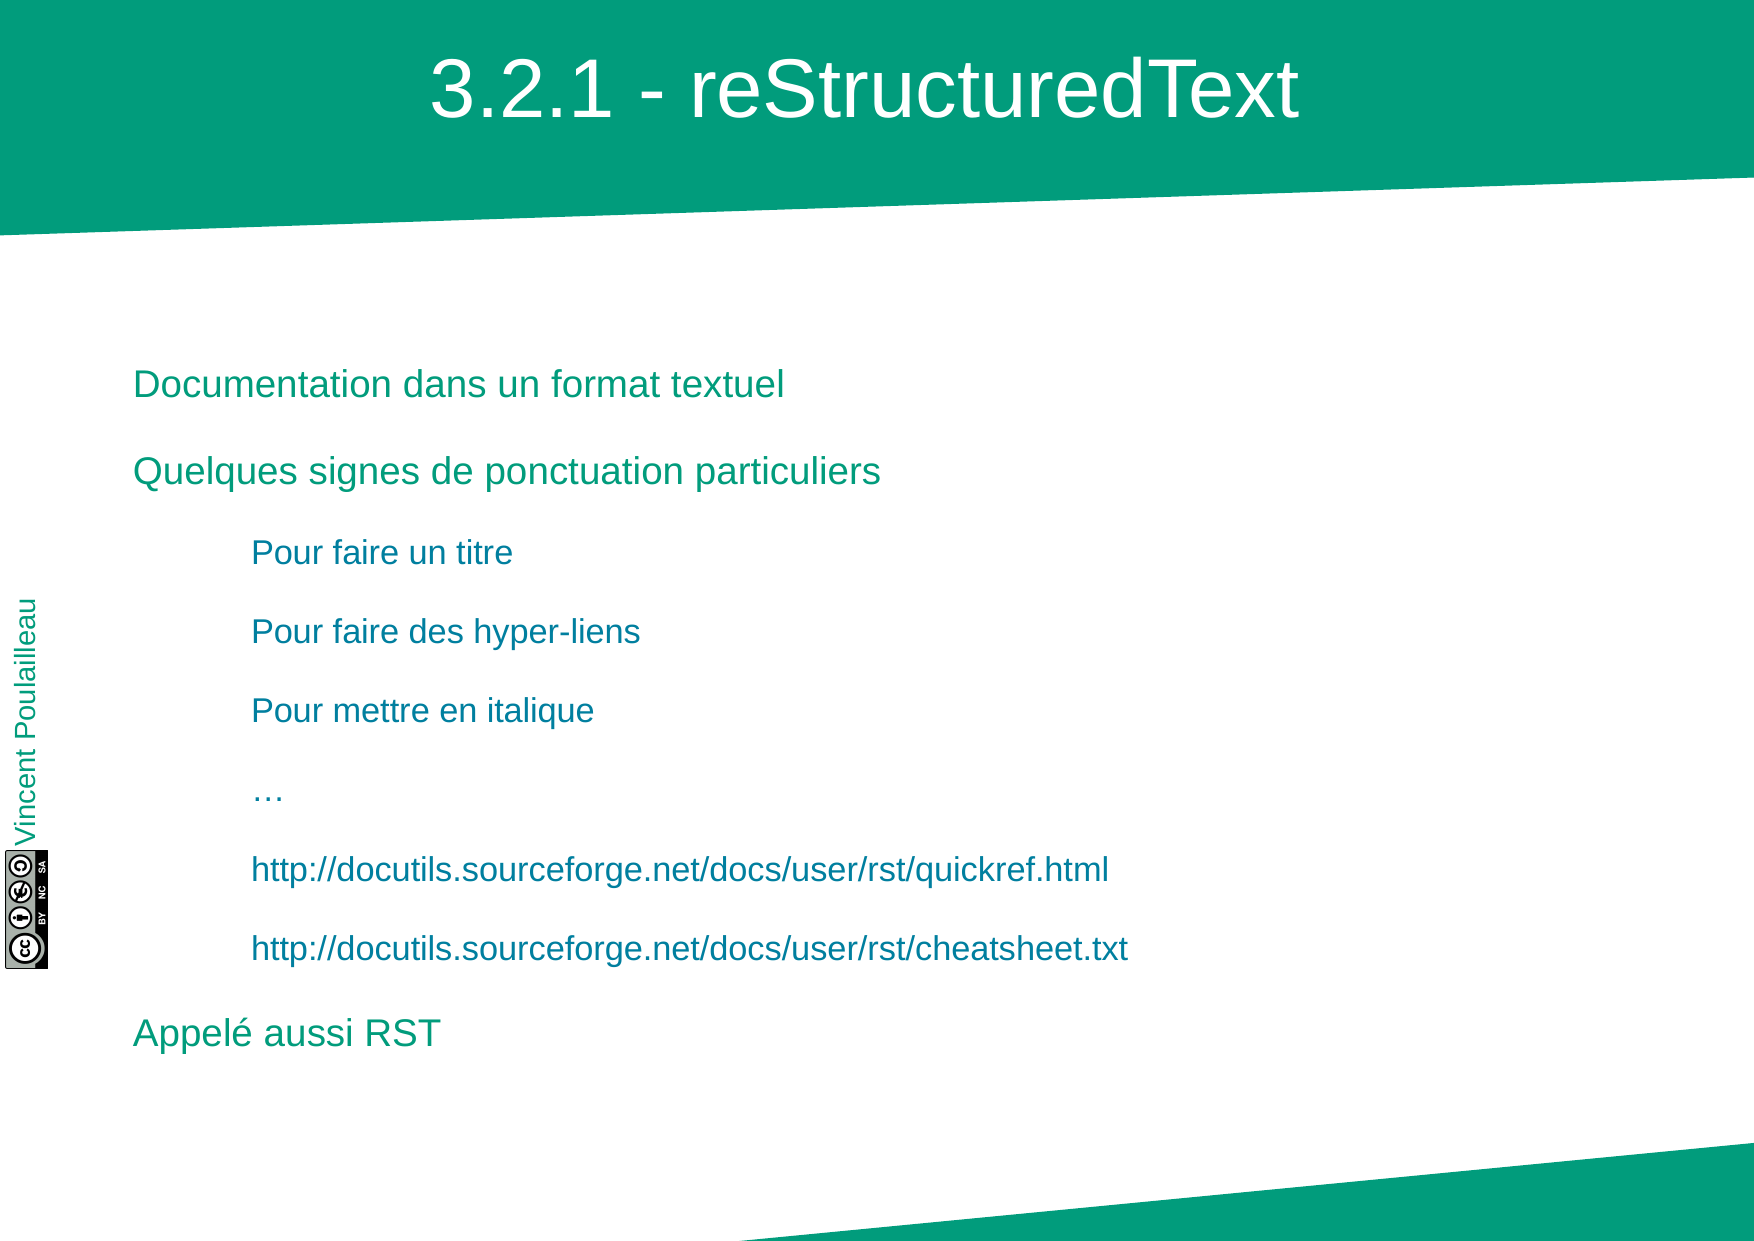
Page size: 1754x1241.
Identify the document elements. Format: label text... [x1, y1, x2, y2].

text_box 3.2.1 - reStructuredText [0, 0, 1754, 178]
picture [5, 850, 48, 969]
text_box Documentation dans un format textuel Quelques signes de ponctuation particuliers Pour faire un titre Pour faire des hyper-liens Pour mettre en italique … http://docutils.sourceforge.net/docs/user/rst/quickref.html http://docutils.sourceforge.net/docs/user/rst/cheatsheet.txt Appelé aussi RST [0, 178, 1754, 1241]
text_box © 2019 Vincent Poulailleau [1, 448, 61, 1099]
